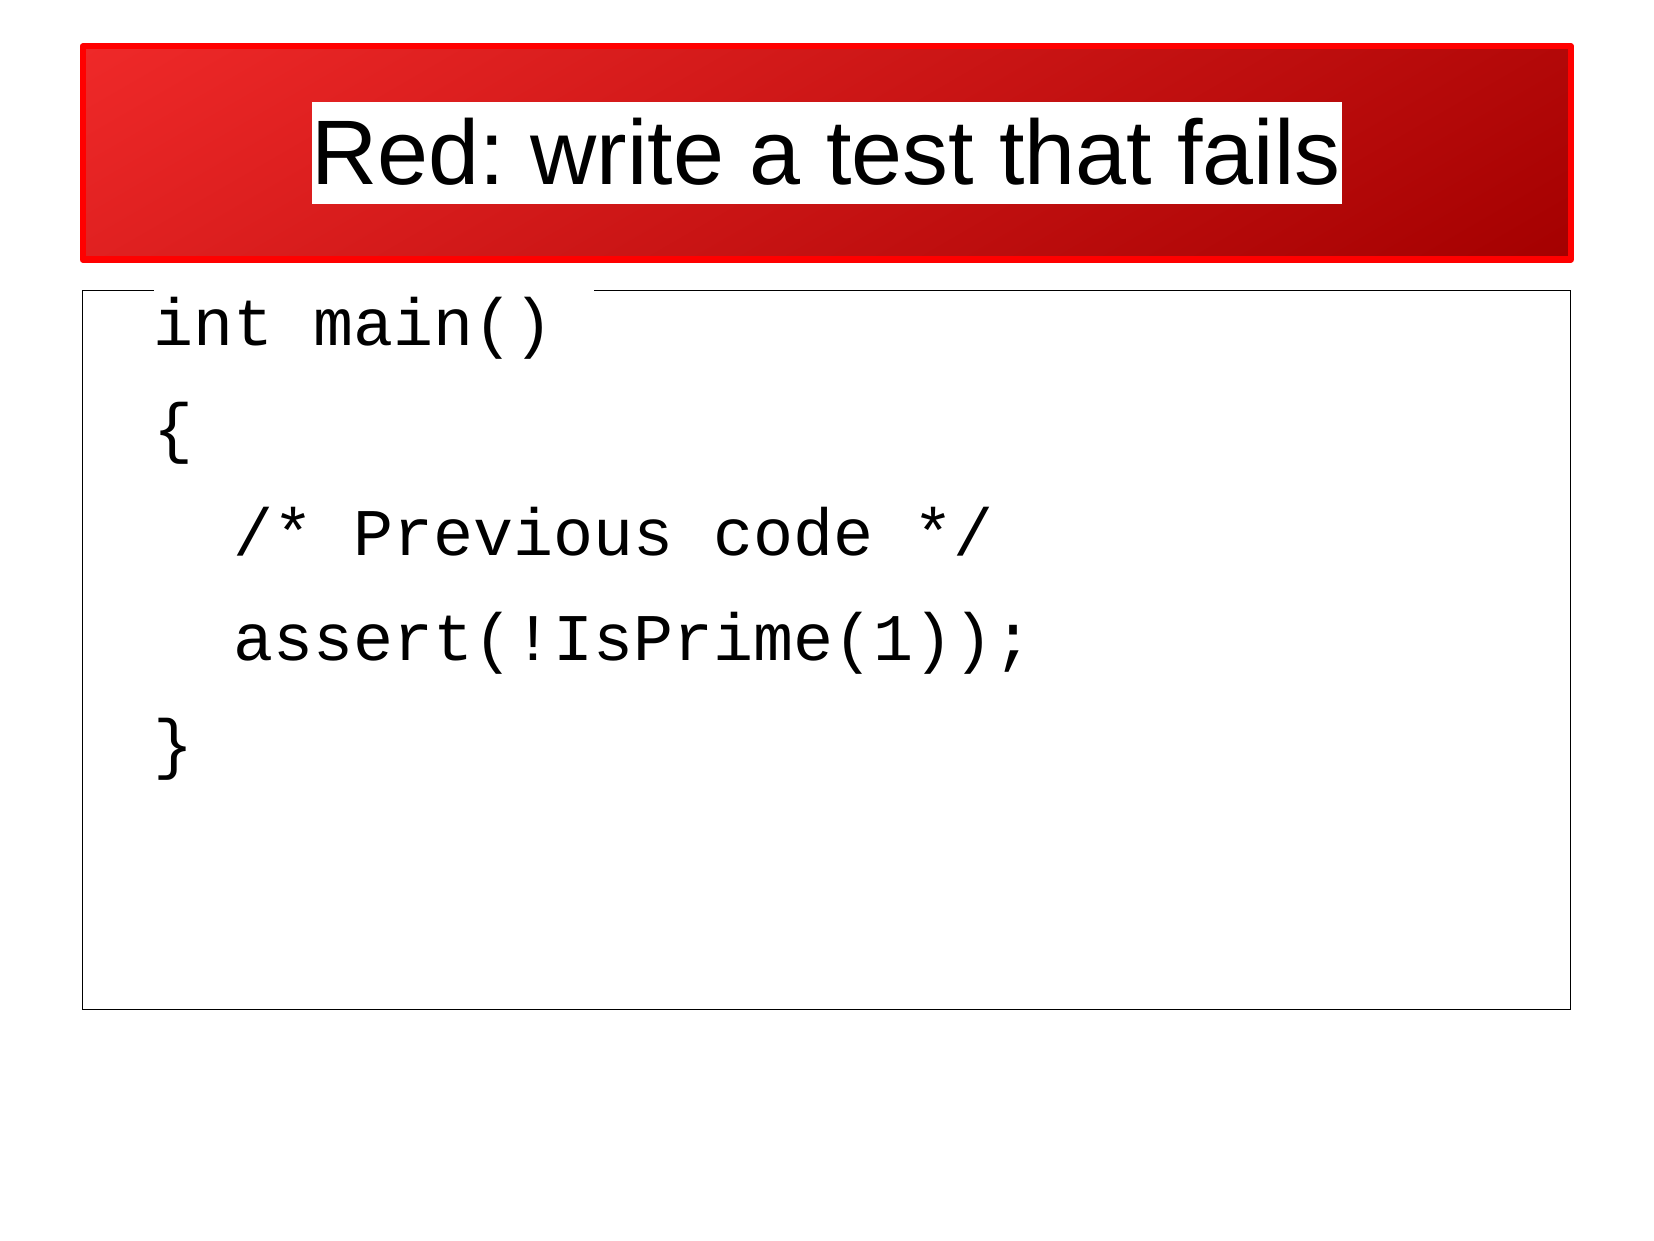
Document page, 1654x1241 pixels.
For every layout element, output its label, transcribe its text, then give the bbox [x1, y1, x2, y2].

title Red: write a test that fails [82, 46, 1571, 260]
list int main() { /* Previous code */ assert(!IsPrime(1)); } [82, 290, 1571, 1010]
